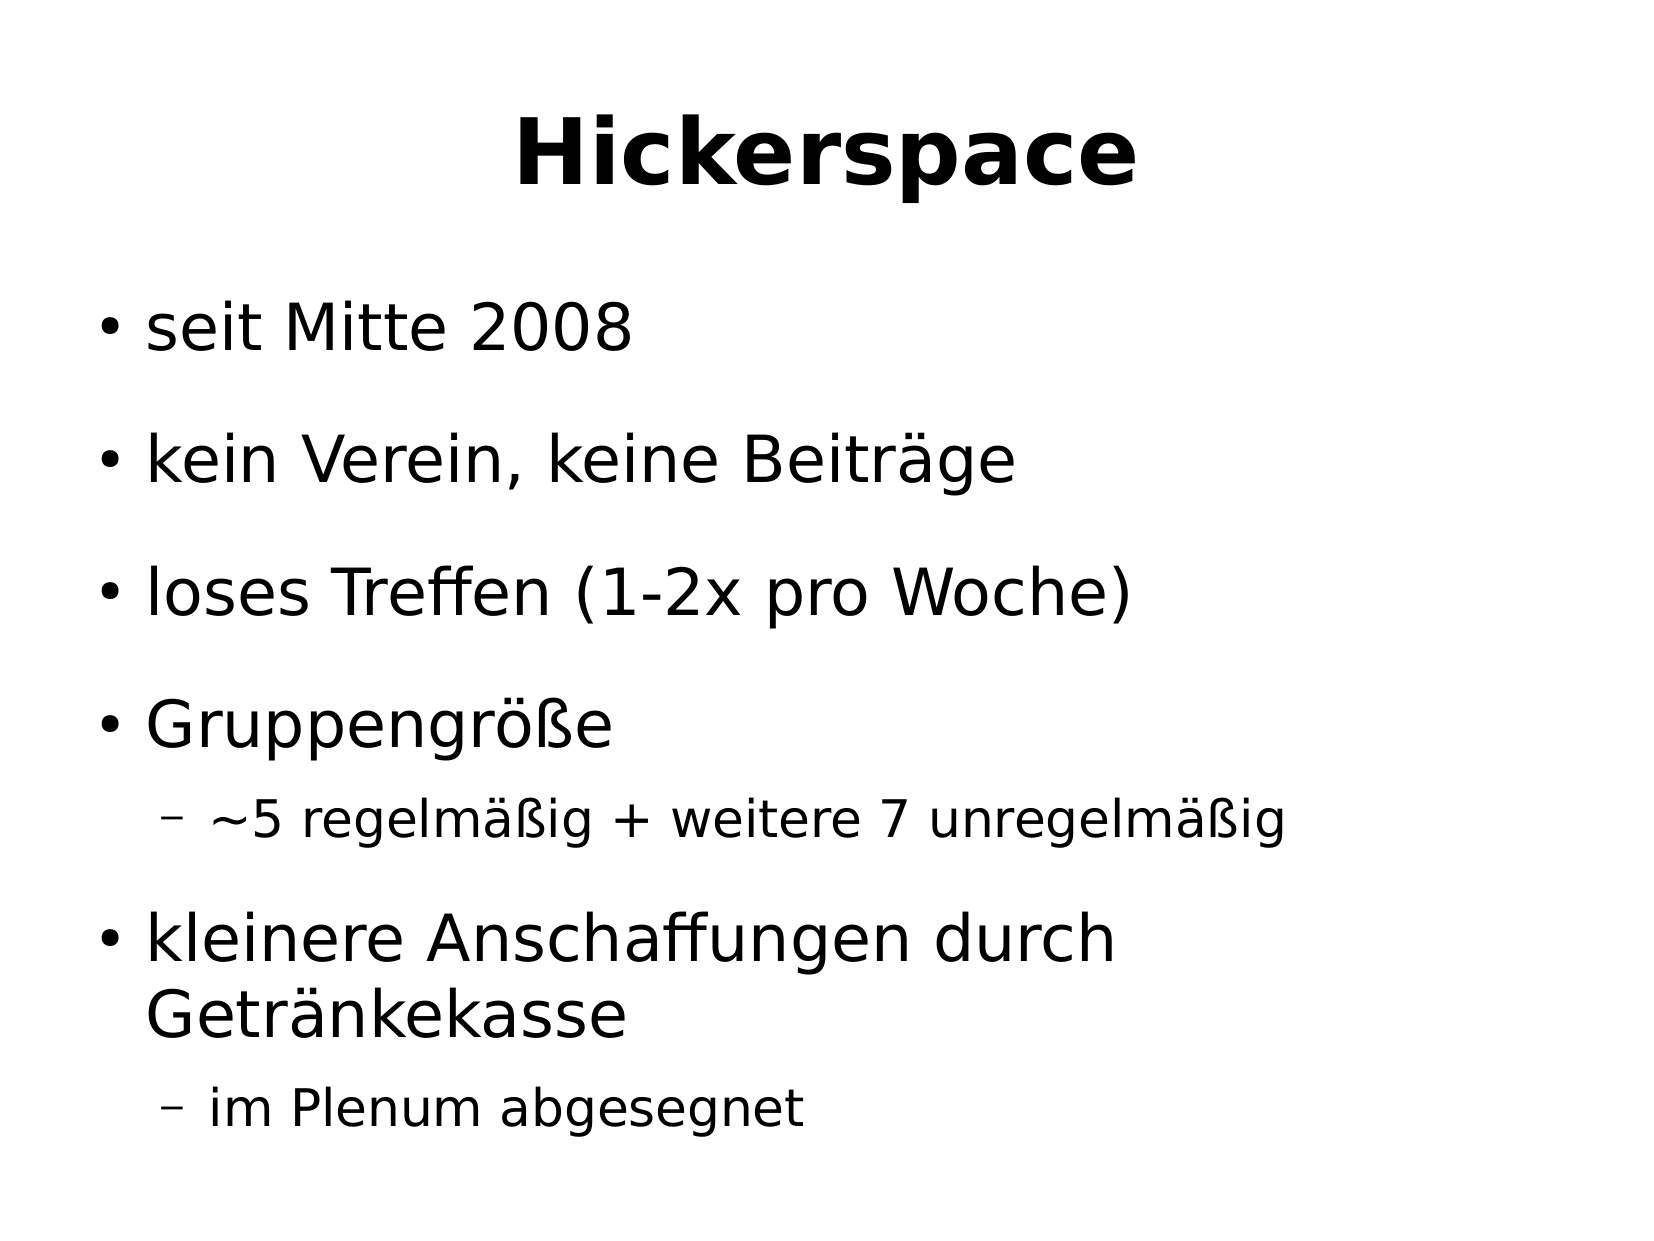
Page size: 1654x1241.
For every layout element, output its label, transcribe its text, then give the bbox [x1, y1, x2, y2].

list seit Mitte 2008 kein Verein, keine Beiträge loses Treffen (1-2x pro Woche) Gruppengröße ~5 regelmäßig + weitere 7 unregelmäßig kleinere Anschaffungen durch Getränkekasse im Plenum abgesegnet [82, 290, 1621, 1141]
title Hickerspace [82, 49, 1571, 257]
